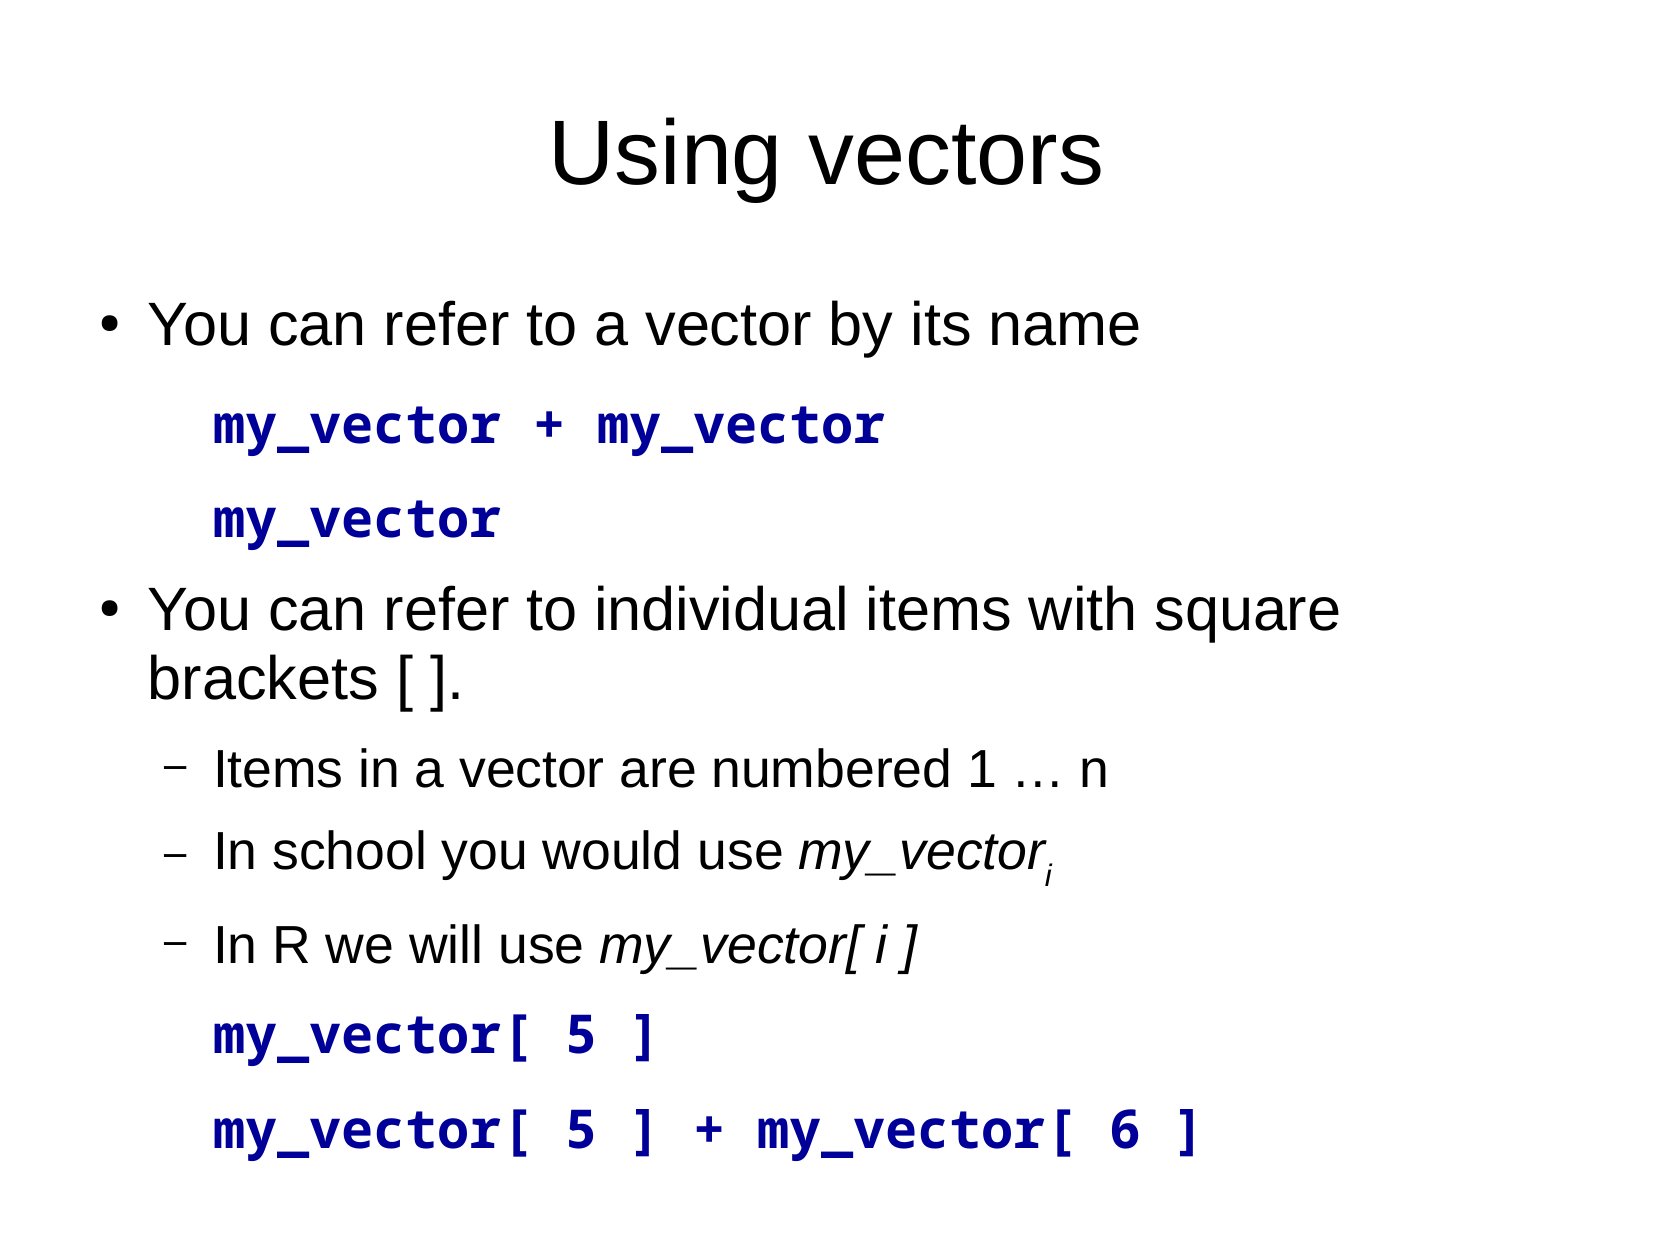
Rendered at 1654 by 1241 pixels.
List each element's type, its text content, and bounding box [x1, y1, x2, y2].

title Using vectors [82, 49, 1571, 257]
list You can refer to a vector by its name my_vector + my_vector my_vector You can refer to individual items with square brackets [ ]. Items in a vector are numbered 1 … n In school you would use my_vectori In R we will use my_vector[ i ] my_vector[ 5 ] my_vector[ 5 ] + my_vector[ 6 ] [82, 290, 1571, 1170]
